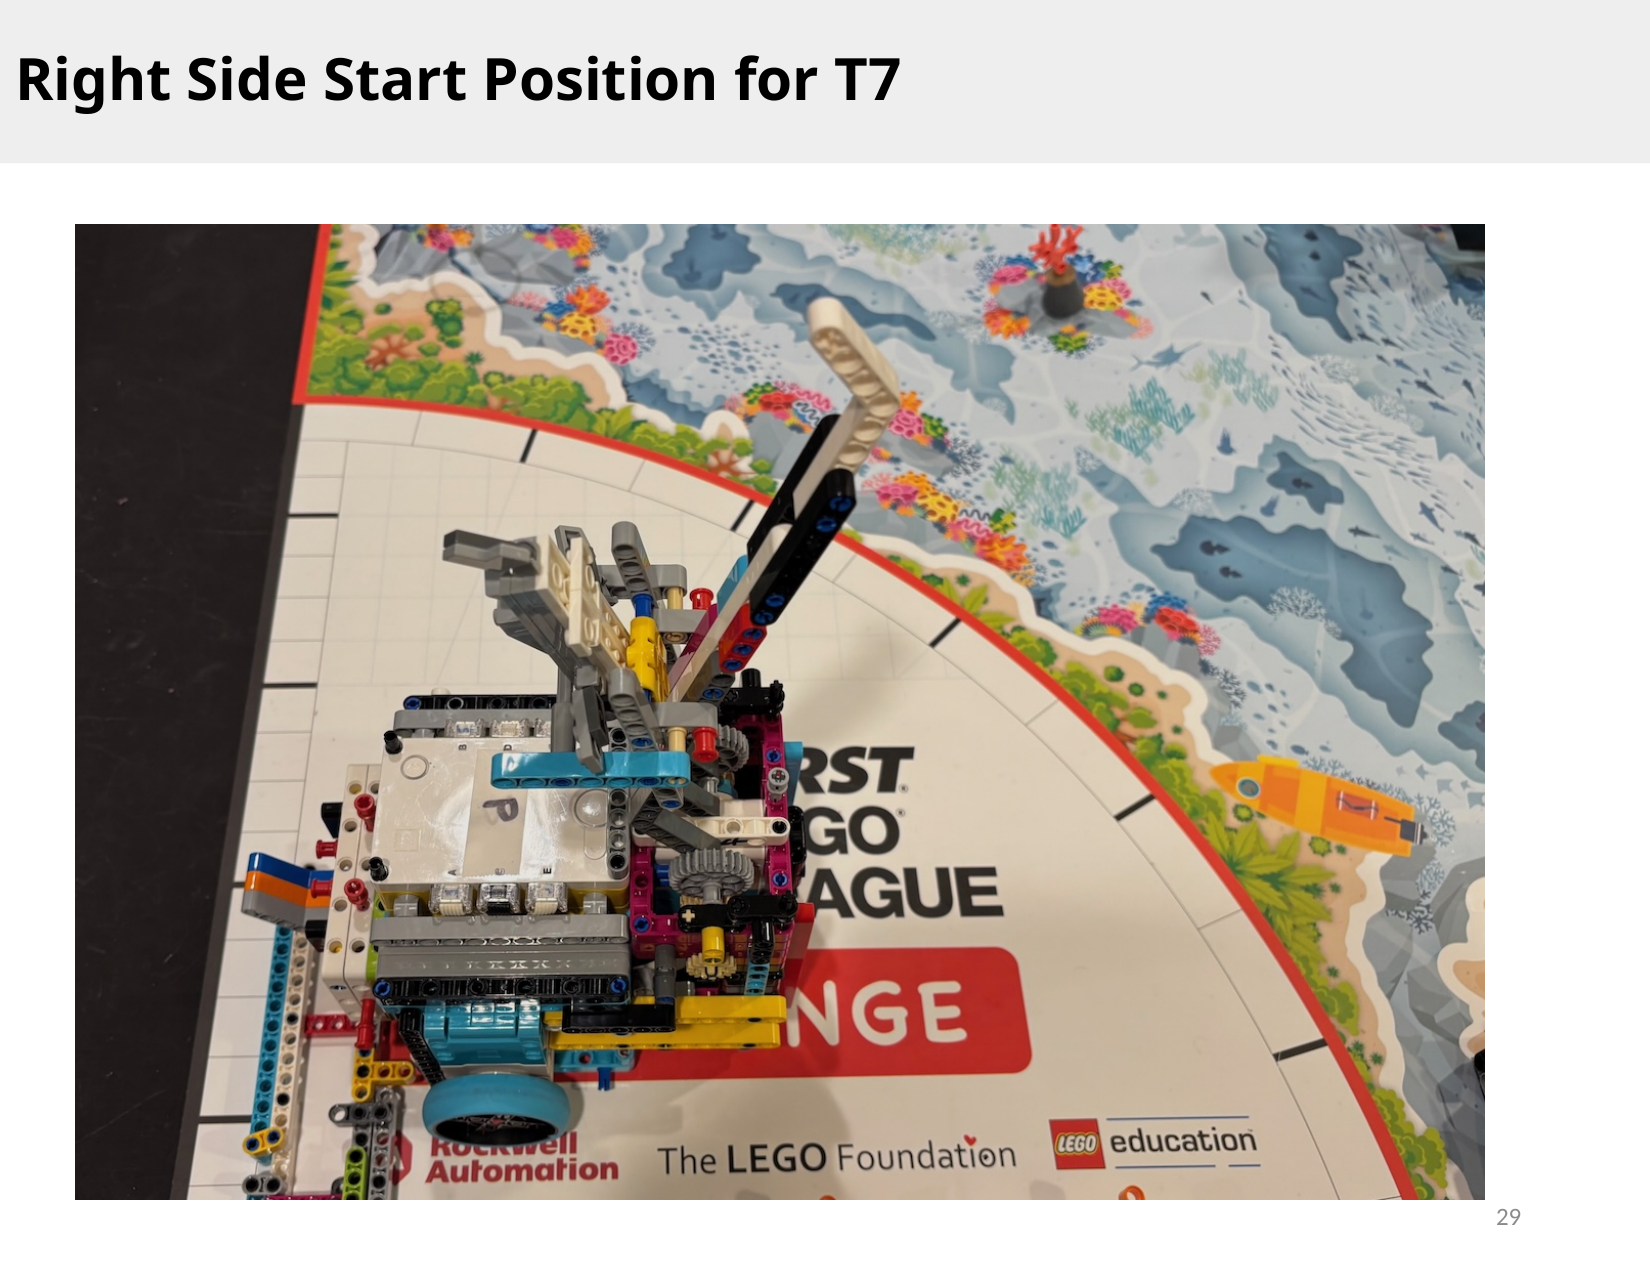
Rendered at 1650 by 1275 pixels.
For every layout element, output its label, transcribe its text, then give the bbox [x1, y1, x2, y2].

picture [75, 224, 1485, 1201]
title Right Side Start Position for T7 [0, 0, 1650, 164]
